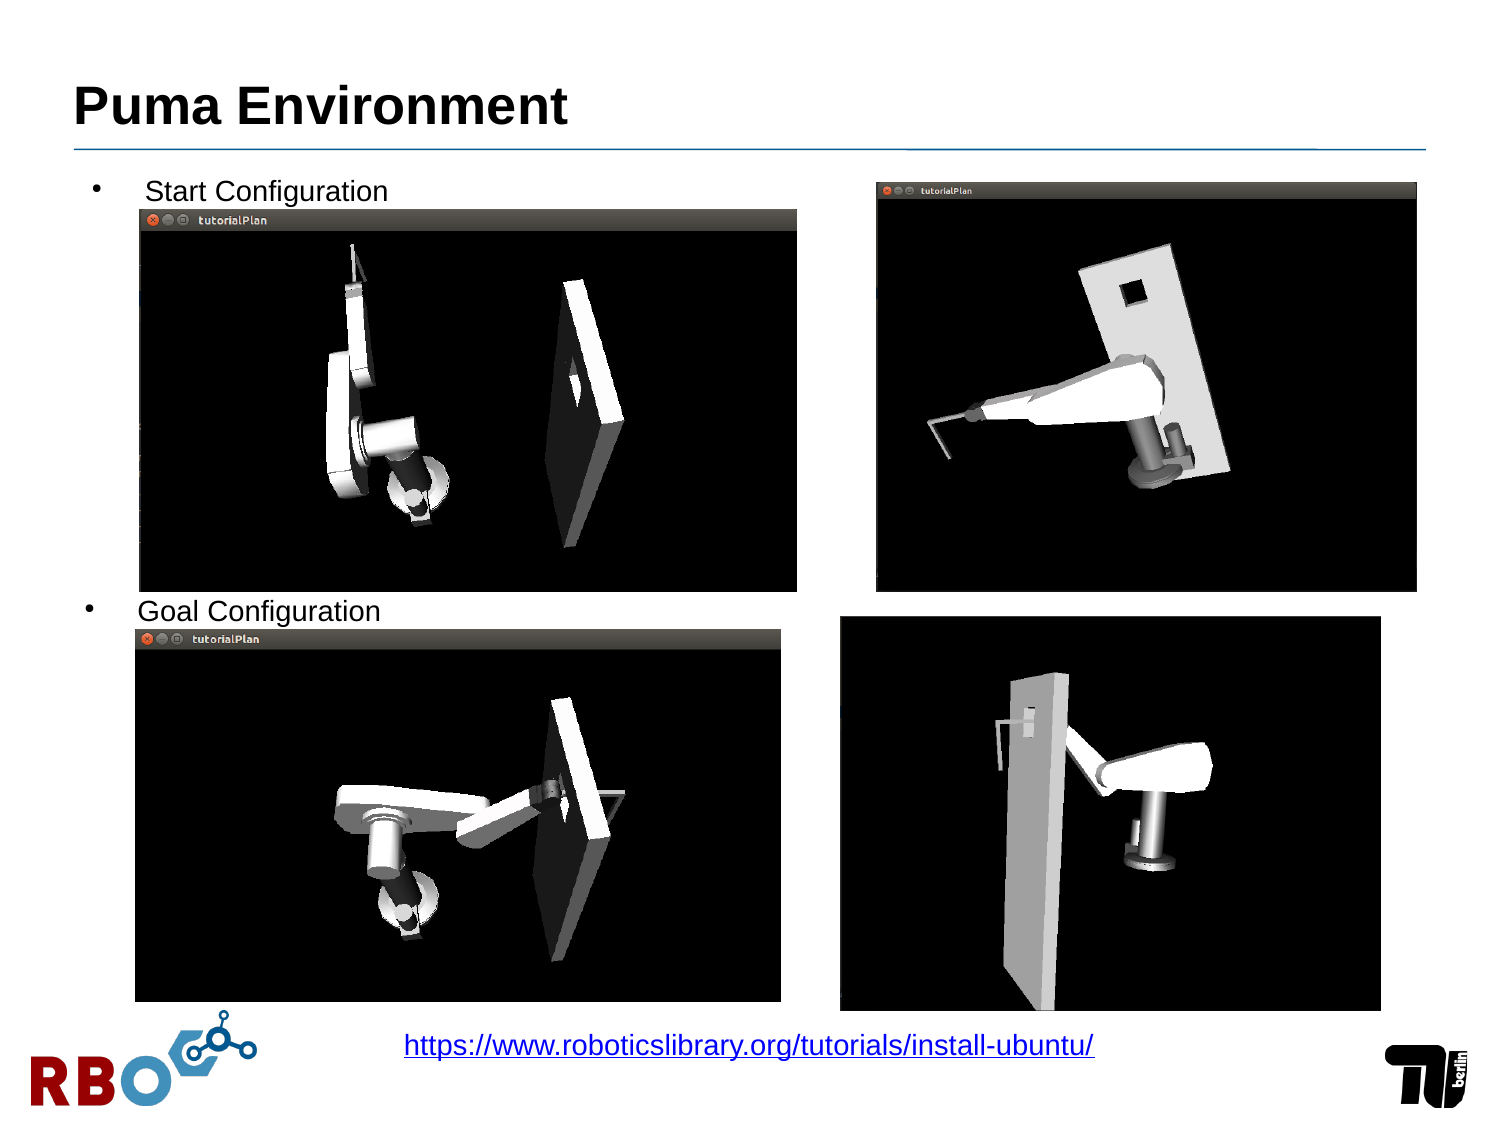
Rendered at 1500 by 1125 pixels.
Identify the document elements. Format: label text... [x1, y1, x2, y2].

picture [31, 1010, 257, 1106]
title Puma Environment [73, 70, 1424, 171]
picture [139, 209, 797, 592]
list Goal Configuration [66, 591, 1417, 946]
text_box https://www.roboticslibrary.org/tutorials/install-ubuntu/ [388, 1010, 1247, 1125]
picture [840, 616, 1381, 1011]
list Start Configuration [73, 171, 1424, 526]
picture [876, 182, 1417, 592]
picture [135, 629, 781, 1002]
picture [1377, 1045, 1468, 1108]
